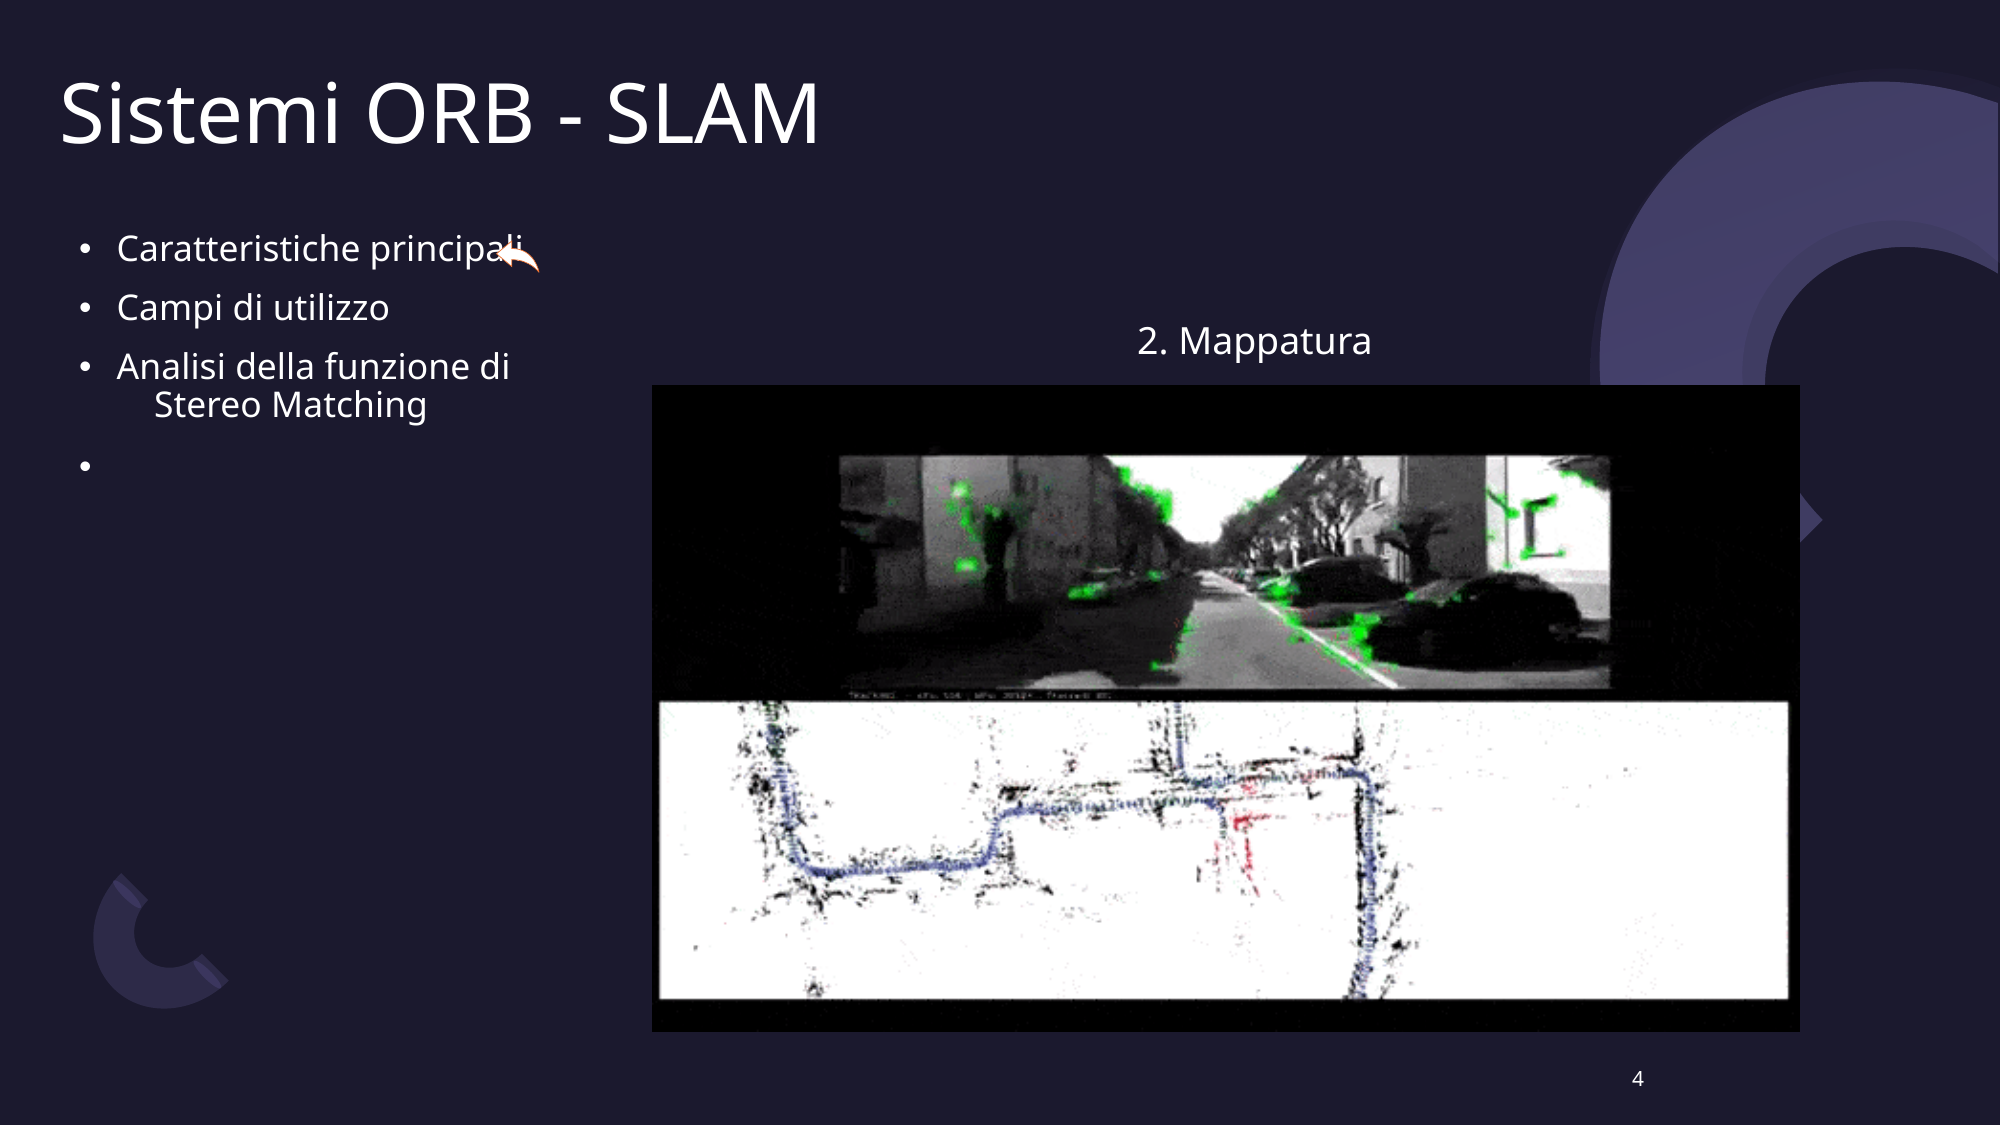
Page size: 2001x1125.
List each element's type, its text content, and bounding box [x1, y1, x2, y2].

text_box 2. Mappatura [1122, 309, 1392, 371]
picture [652, 385, 1801, 1032]
title Sistemi ORB - SLAM [59, 60, 833, 174]
picture [492, 230, 544, 283]
text_box Caratteristiche principali Campi di utilizzo Analisi della funzione di Stereo Matching [79, 230, 544, 479]
text_box [1632, 1067, 1910, 1093]
